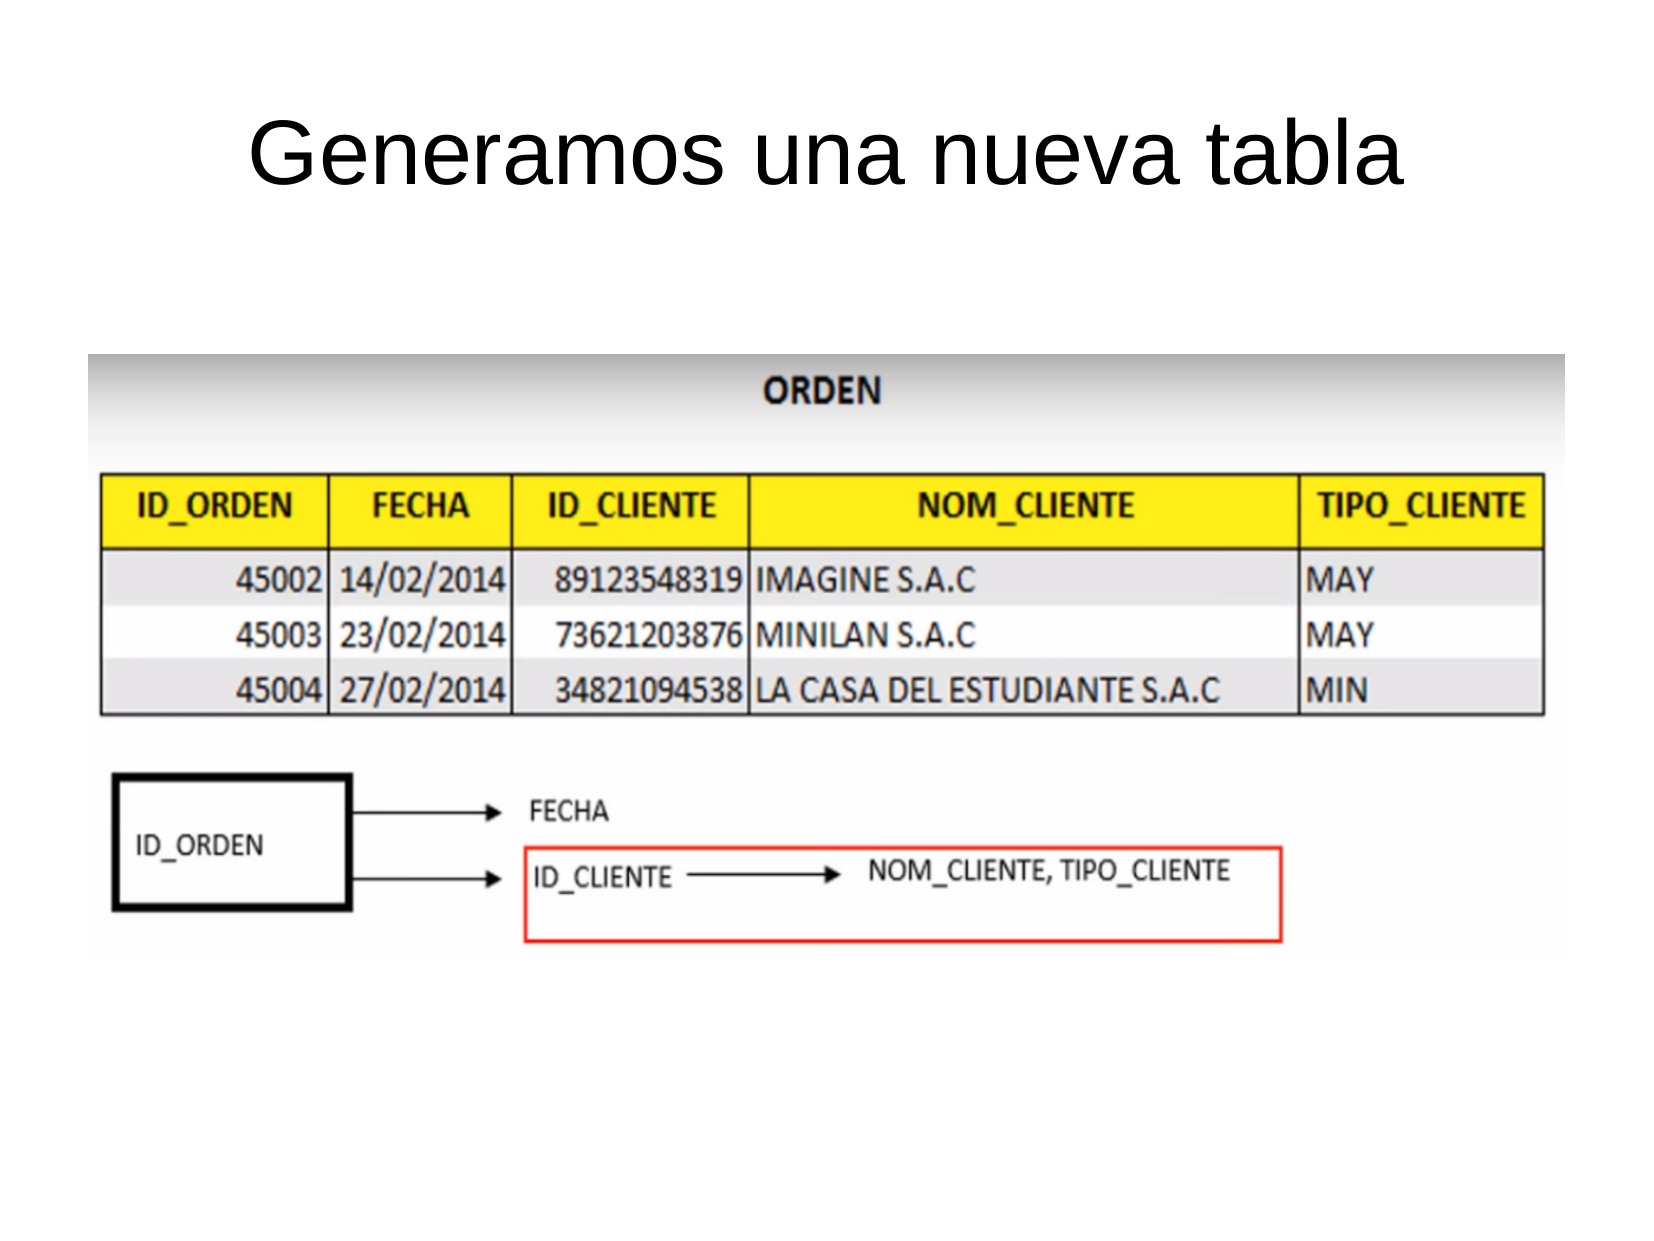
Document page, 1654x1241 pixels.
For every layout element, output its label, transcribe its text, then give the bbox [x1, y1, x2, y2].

picture [88, 354, 1565, 963]
title Generamos una nueva tabla [82, 49, 1571, 257]
